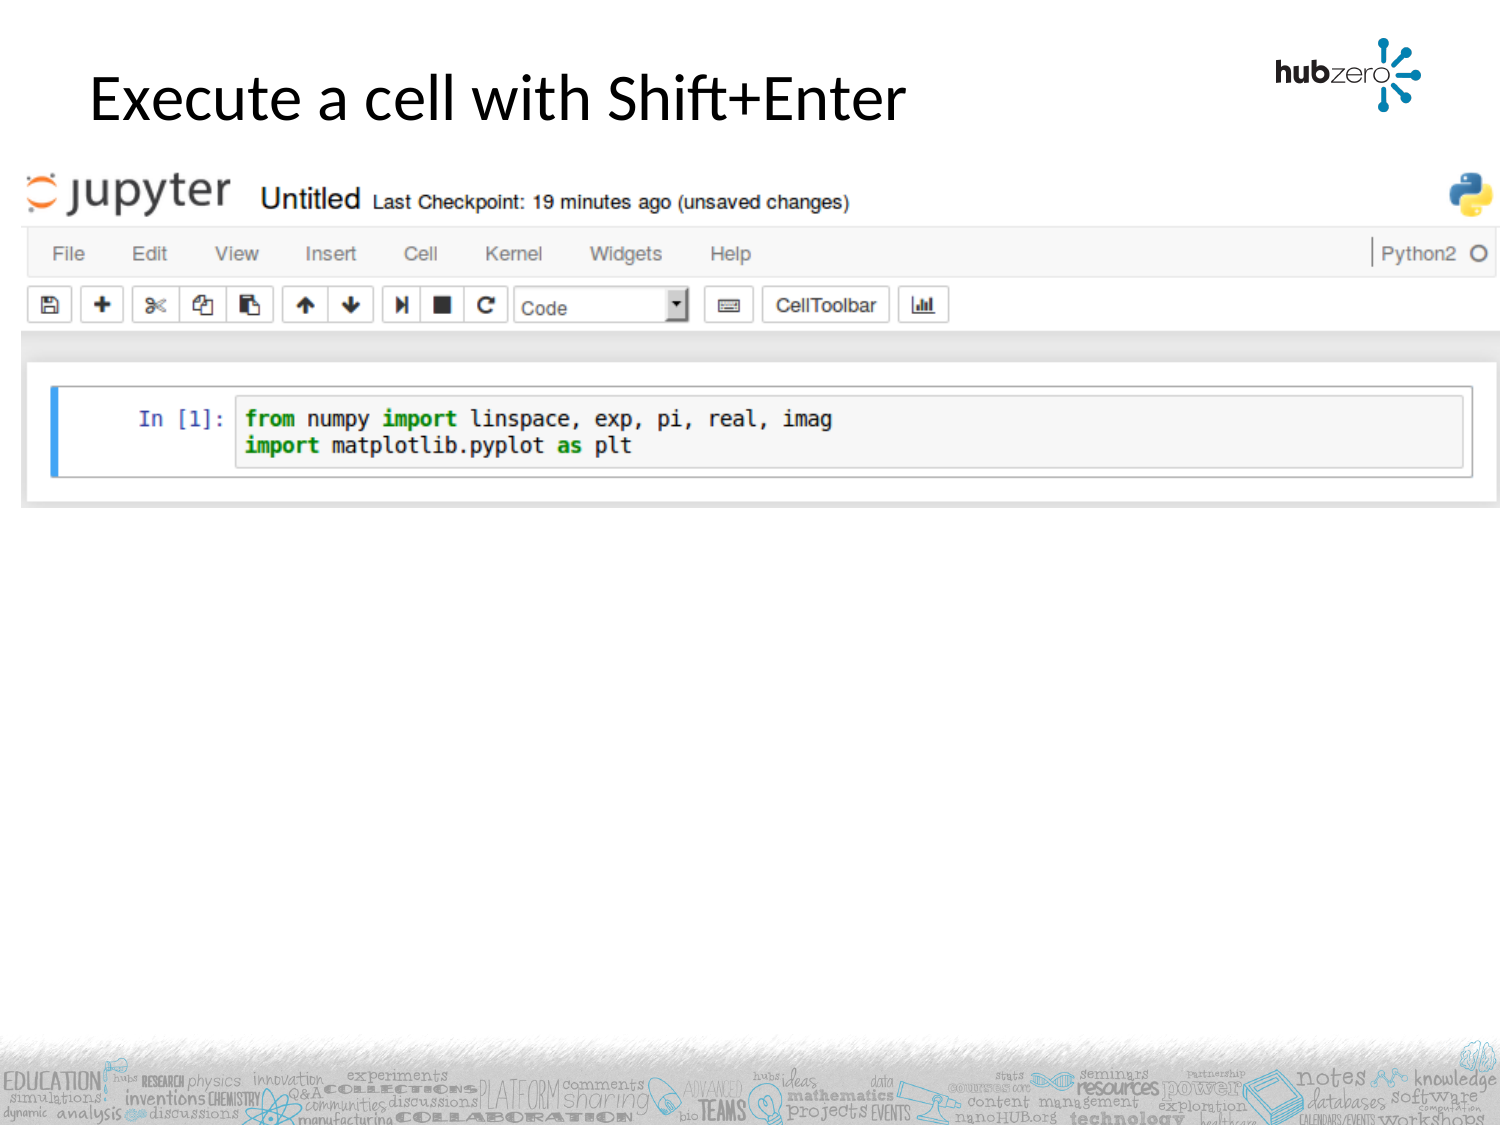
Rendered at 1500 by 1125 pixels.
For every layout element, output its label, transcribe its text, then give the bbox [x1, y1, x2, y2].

title Execute a cell with Shift+Enter [75, 44, 1425, 144]
picture [21, 170, 1500, 508]
picture [0, 1034, 1500, 1125]
picture [1272, 35, 1424, 44]
